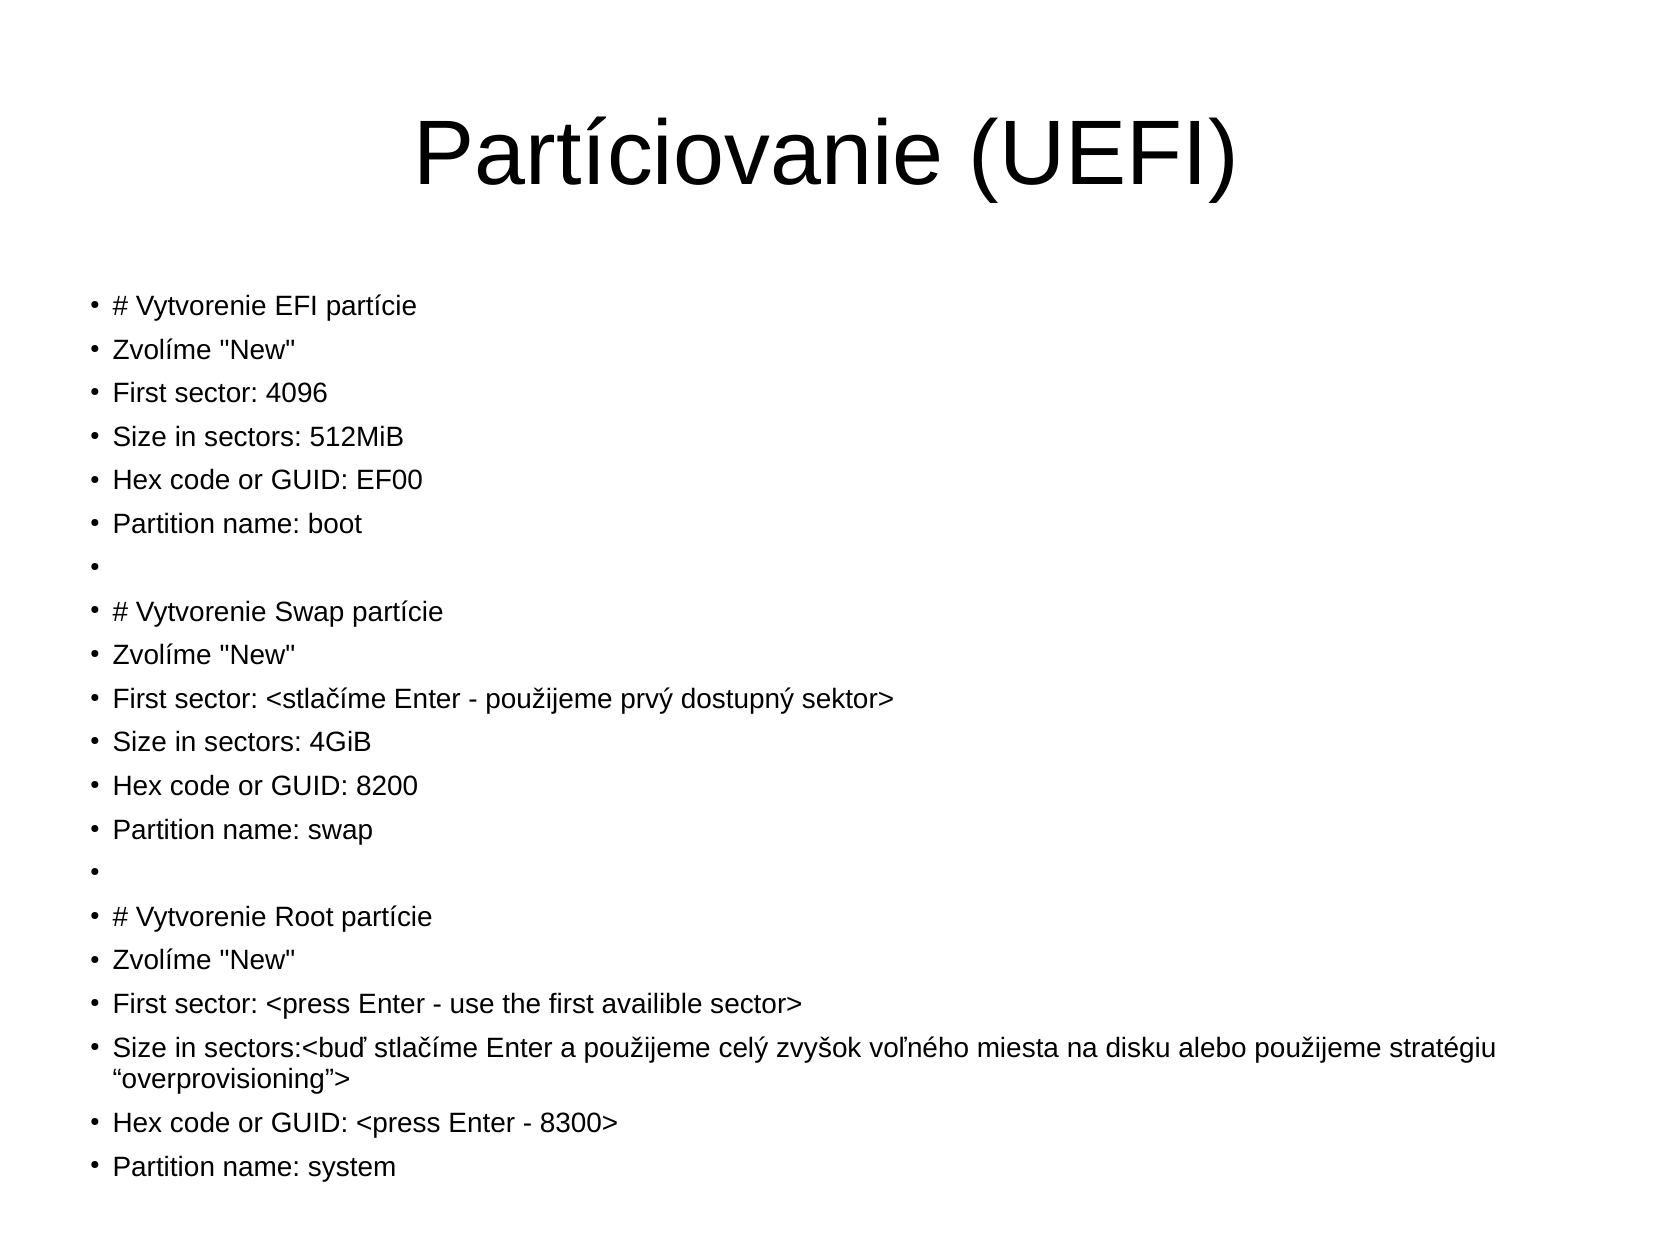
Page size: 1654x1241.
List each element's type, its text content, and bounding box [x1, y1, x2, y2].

list # Vytvorenie EFI partície Zvolíme "New" First sector: 4096 Size in sectors: 512MiB Hex code or GUID: EF00 Partition name: boot # Vytvorenie Swap partície Zvolíme "New" First sector: <stlačíme Enter - použijeme prvý dostupný sektor> Size in sectors: 4GiB Hex code or GUID: 8200 Partition name: swap # Vytvorenie Root partície Zvolíme "New" First sector: <press Enter - use the first availible sector> Size in sectors:<buď stlačíme Enter a použijeme celý zvyšok voľného miesta na disku alebo použijeme stratégiu “overprovisioning”> Hex code or GUID: <press Enter - 8300> Partition name: system [82, 290, 1571, 1193]
title Partíciovanie (UEFI) [82, 49, 1571, 257]
